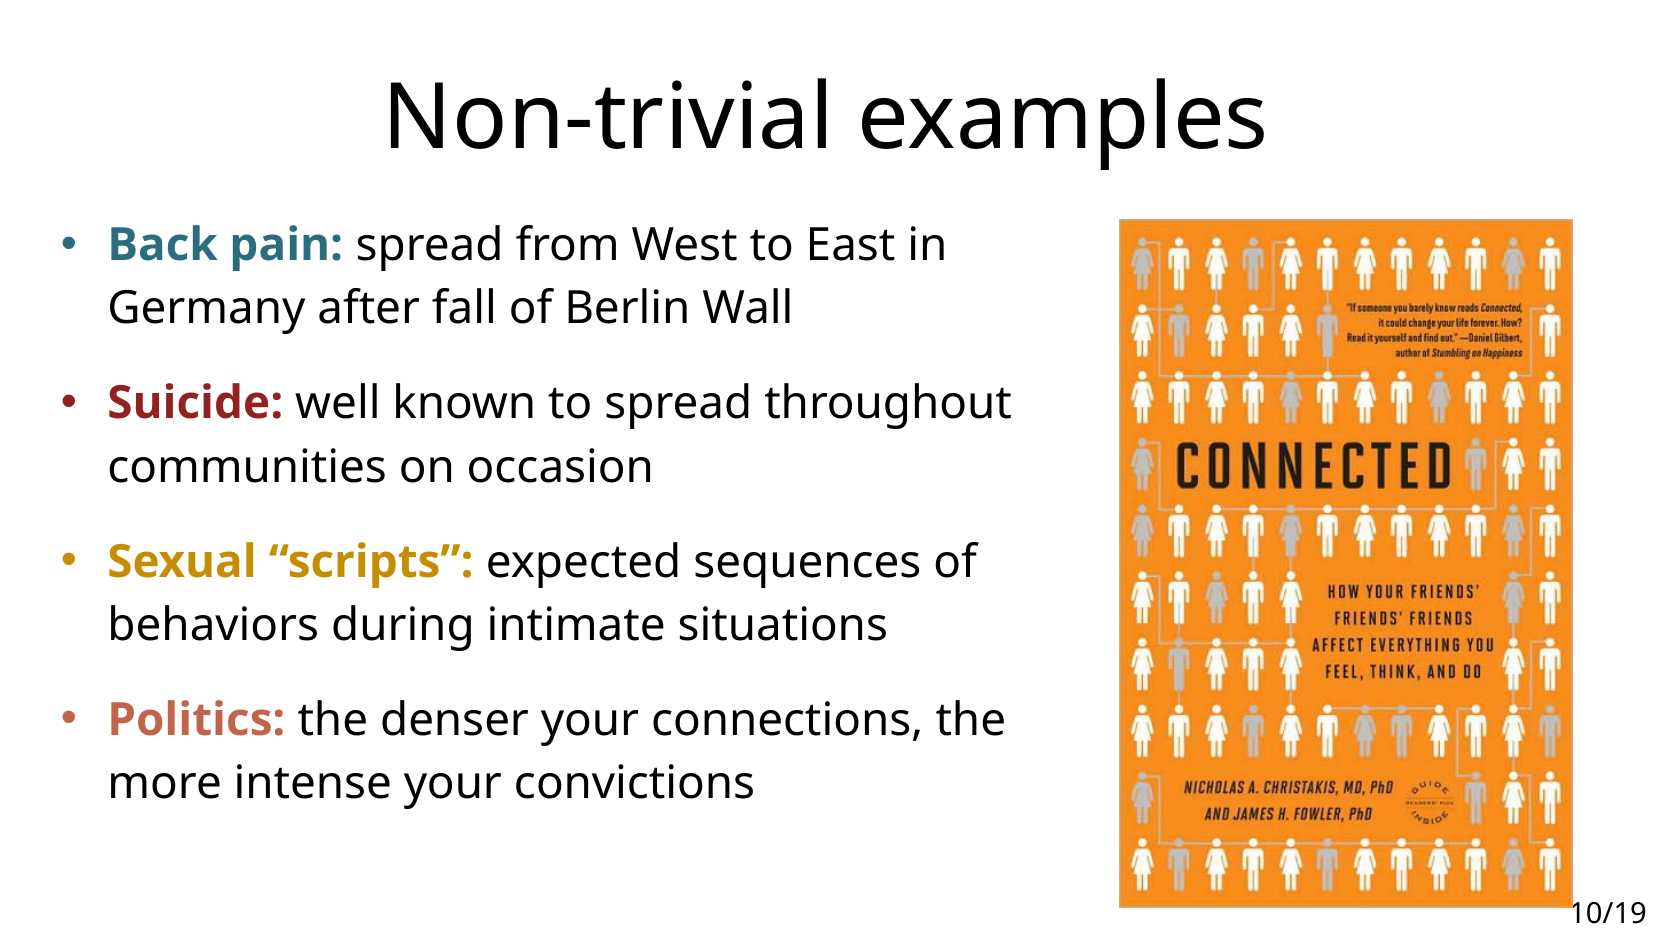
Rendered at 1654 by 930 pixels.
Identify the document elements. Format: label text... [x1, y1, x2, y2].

text_box Back pain: spread from West to East in Germany after fall of Berlin Wall Suicide: well known to spread throughout communities on occasion Sexual “scripts”: expected sequences of behaviors during intimate situations Politics: the denser your connections, the more intense your convictions [45, 199, 1096, 816]
picture [1119, 219, 1573, 908]
title Non-trivial examples [82, 1, 1571, 225]
